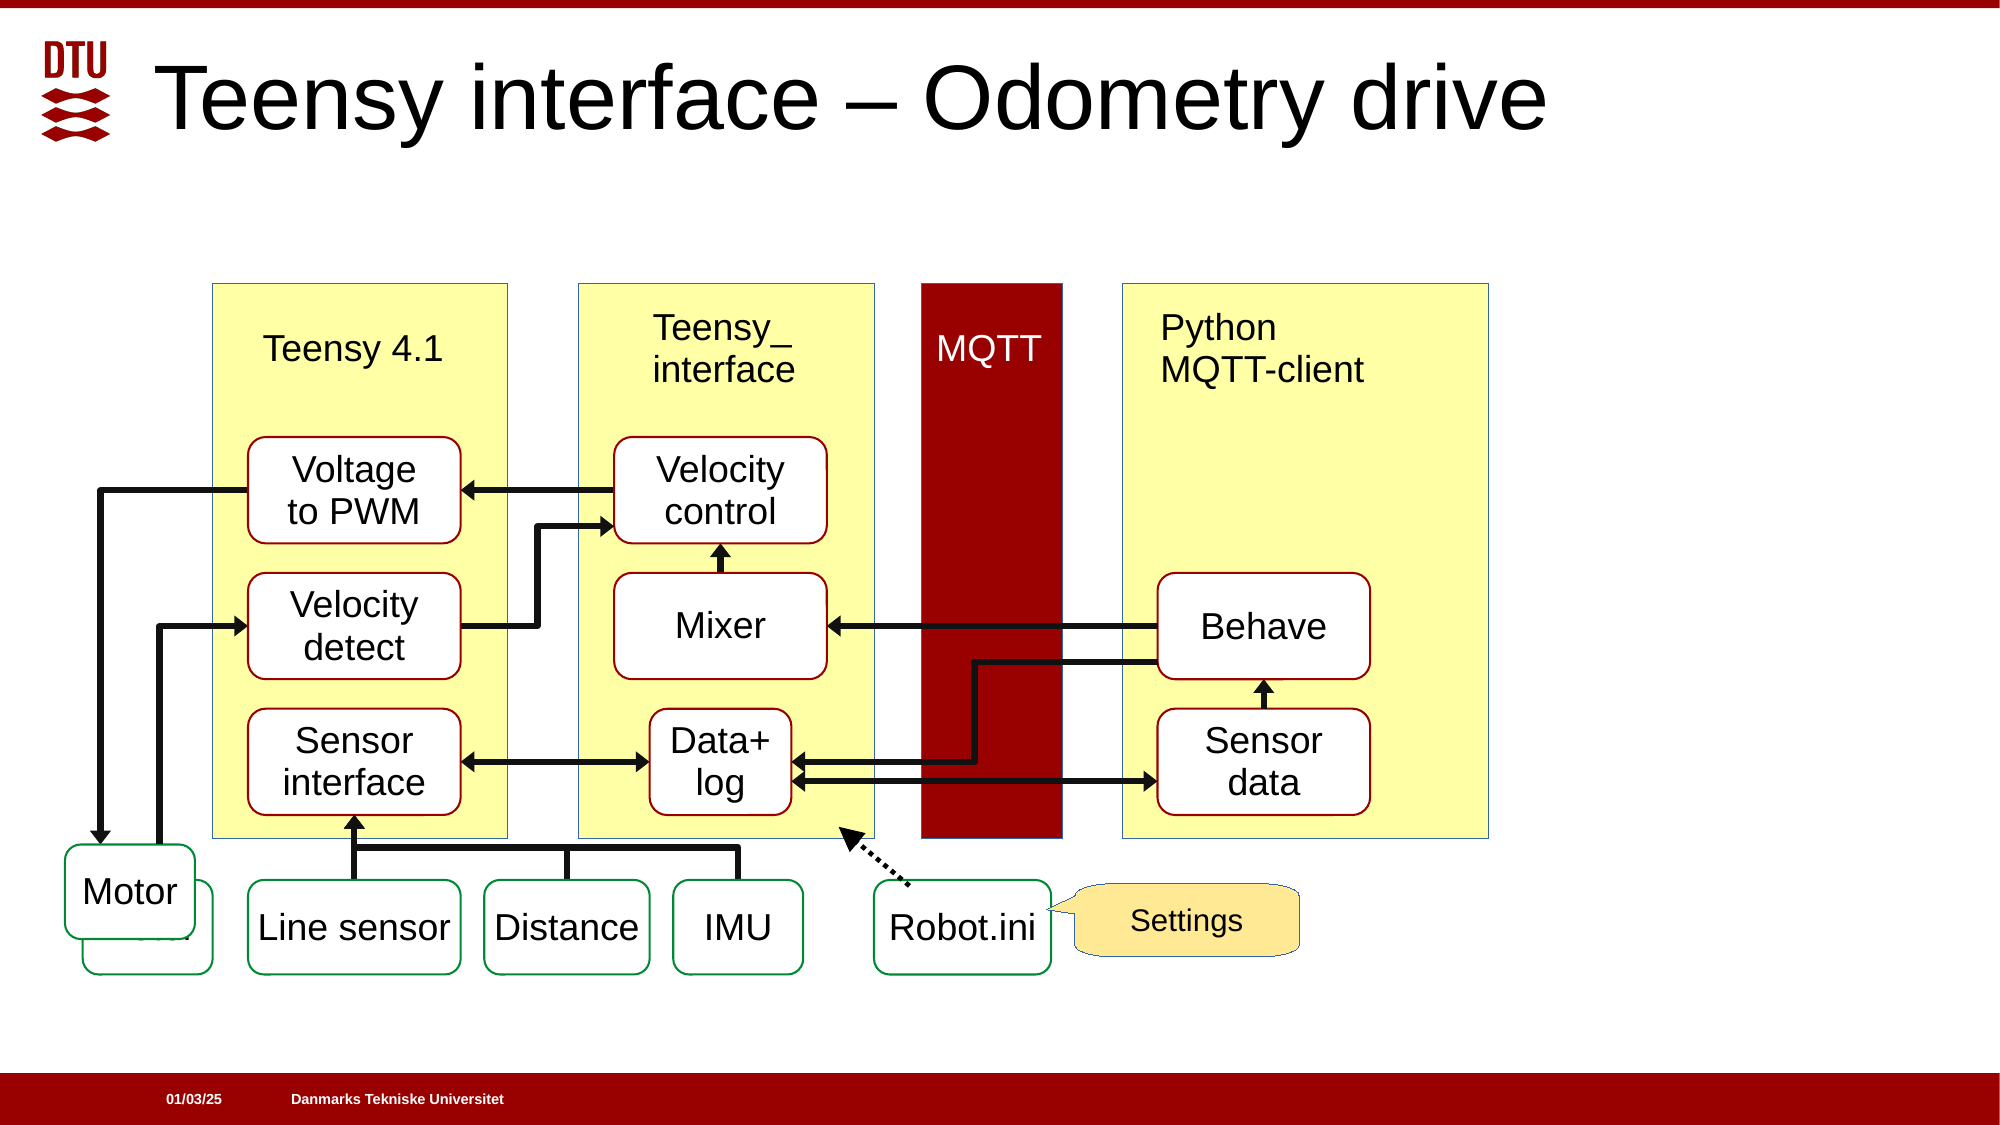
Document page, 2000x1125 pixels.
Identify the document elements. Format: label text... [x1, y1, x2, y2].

text_box Motor [82, 879, 213, 975]
text_box [921, 283, 1063, 320]
text_box Velocity detect [248, 572, 461, 680]
text_box Line sensor [248, 879, 461, 975]
text_box [212, 283, 508, 489]
text_box [921, 629, 1063, 759]
text_box [356, 763, 508, 839]
text_box Settings [1046, 883, 1300, 957]
text_box Robot.ini [874, 879, 1052, 975]
text_box MQTT [921, 320, 1063, 378]
text_box [1122, 283, 1489, 839]
text_box Teensy 4.1 [248, 320, 534, 378]
text_box [792, 764, 803, 780]
text_box IMU [673, 879, 804, 975]
text_box Voltage to PWM [248, 437, 461, 544]
text_box [578, 283, 875, 625]
text_box [212, 627, 508, 839]
text_box [806, 765, 875, 778]
text_box Data+ log [649, 708, 792, 816]
text_box Teensy_ interface [637, 299, 921, 399]
text_box Sensor data [1157, 708, 1371, 816]
text_box Mixer [614, 572, 827, 680]
text_box [1122, 629, 1157, 659]
text_box Python MQTT-client [1145, 299, 1380, 399]
text_box Behave [1157, 572, 1371, 680]
title Teensy interface – Odometry drive [153, 46, 1900, 192]
text_box [921, 665, 1063, 778]
text_box Sensor interface [248, 708, 461, 816]
text_box [578, 528, 875, 760]
text_box Velocity control [614, 437, 827, 544]
text_box [578, 493, 614, 525]
text_box Motor [64, 844, 195, 940]
text_box [921, 378, 1063, 623]
text_box [578, 764, 875, 839]
text_box [921, 784, 1063, 839]
text_box [1122, 665, 1262, 780]
text_box [212, 492, 508, 625]
text_box Distance [484, 879, 650, 975]
